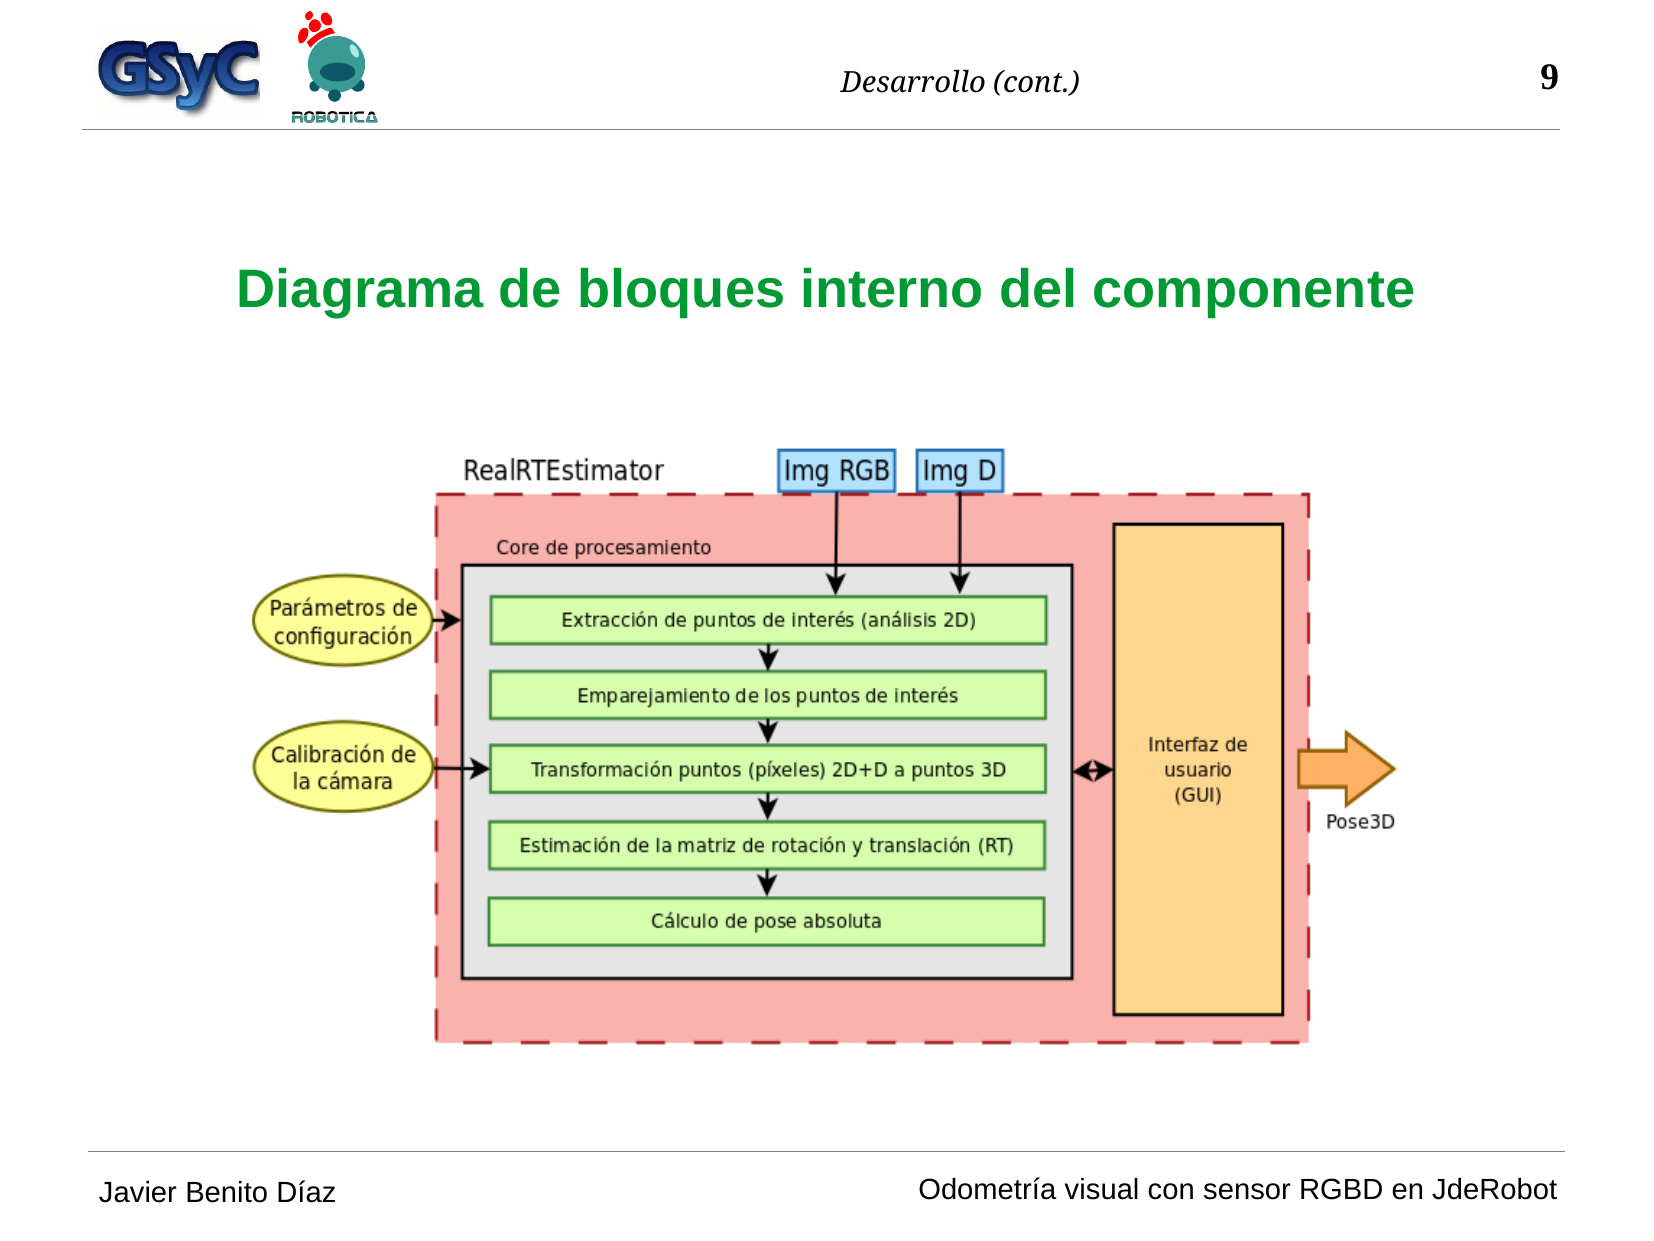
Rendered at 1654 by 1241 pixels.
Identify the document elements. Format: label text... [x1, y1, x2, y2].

text_box Desarrollo (cont.) [709, 53, 1211, 103]
picture [94, 28, 260, 119]
title Diagrama de bloques interno del componente [82, 236, 1571, 443]
picture [292, 11, 378, 123]
picture [248, 337, 1400, 1081]
